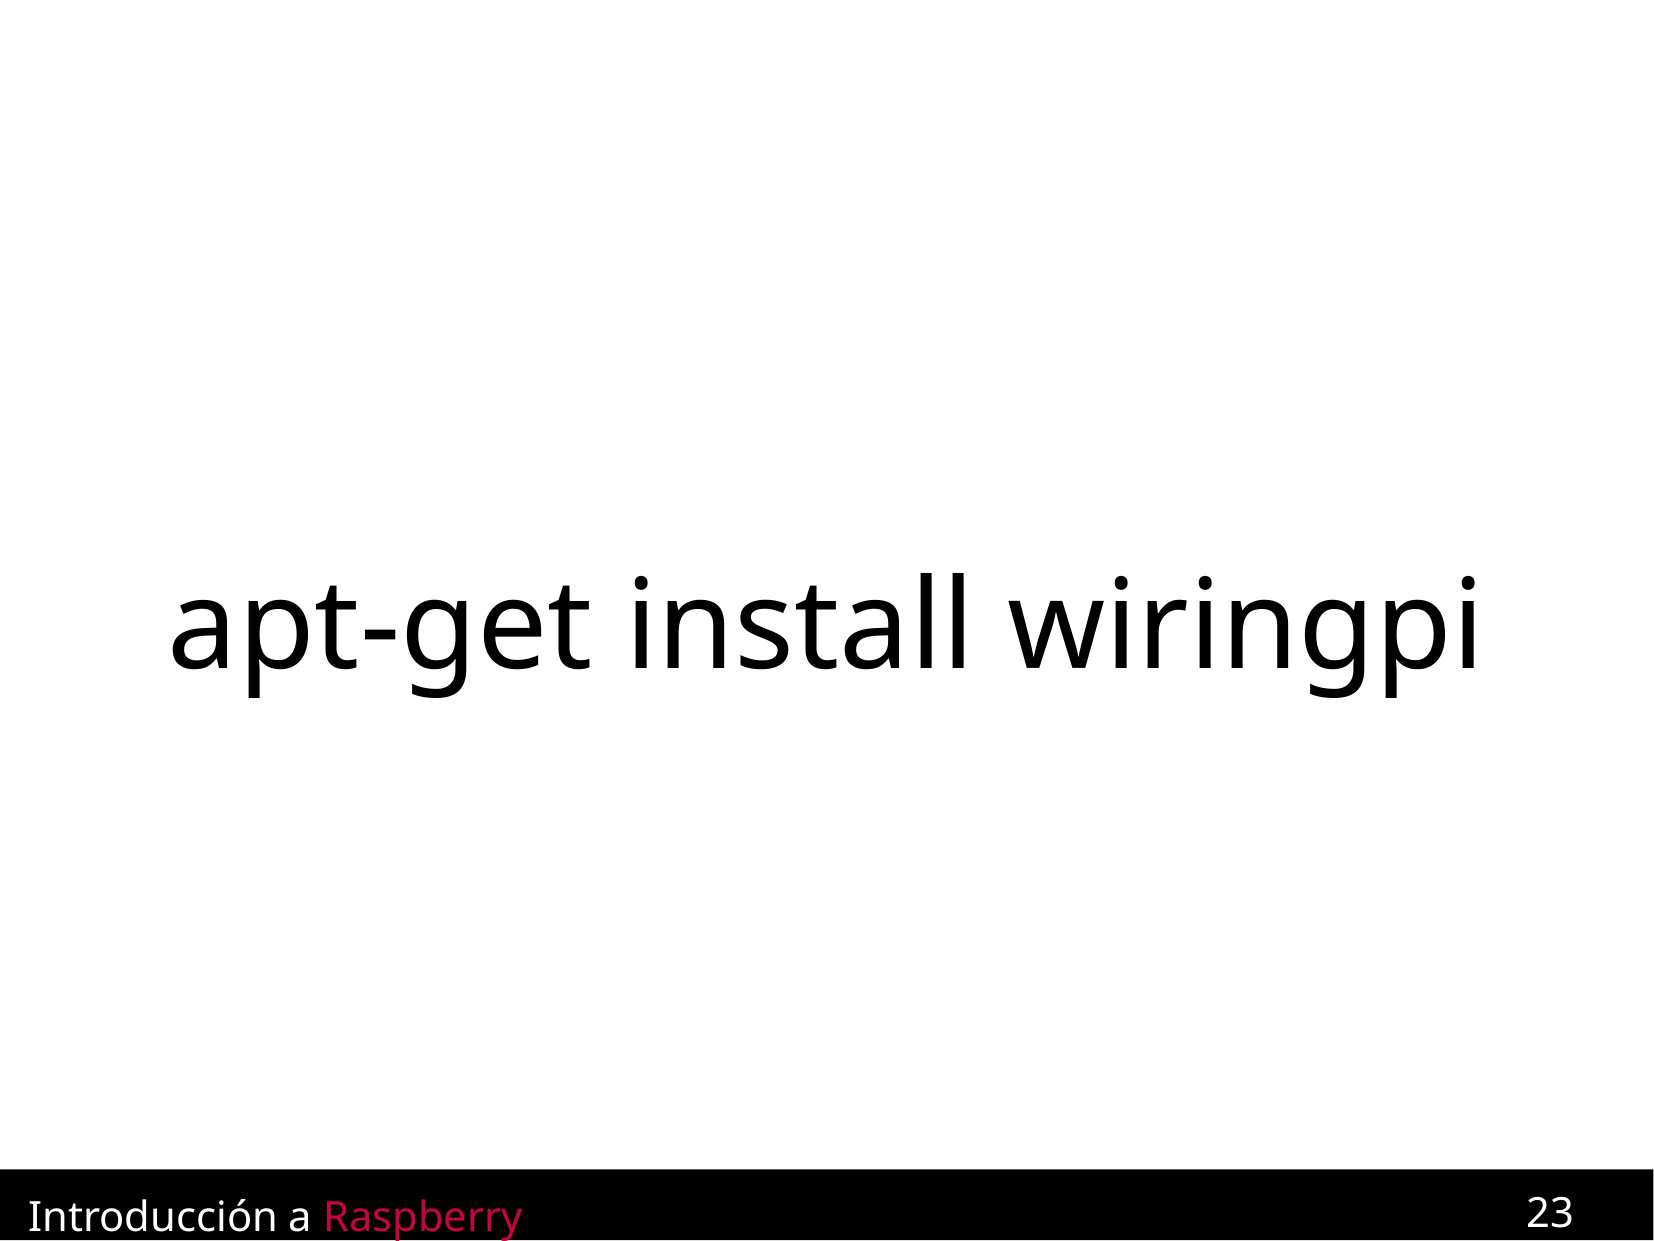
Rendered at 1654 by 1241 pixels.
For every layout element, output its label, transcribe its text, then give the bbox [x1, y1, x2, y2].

text_box [0, 0, 1654, 1241]
title apt-get install wiringpi [82, 516, 1571, 724]
text_box Introducción a Raspberry Pi [13, 1179, 556, 1241]
text_box <number> [1521, 1175, 1654, 1241]
